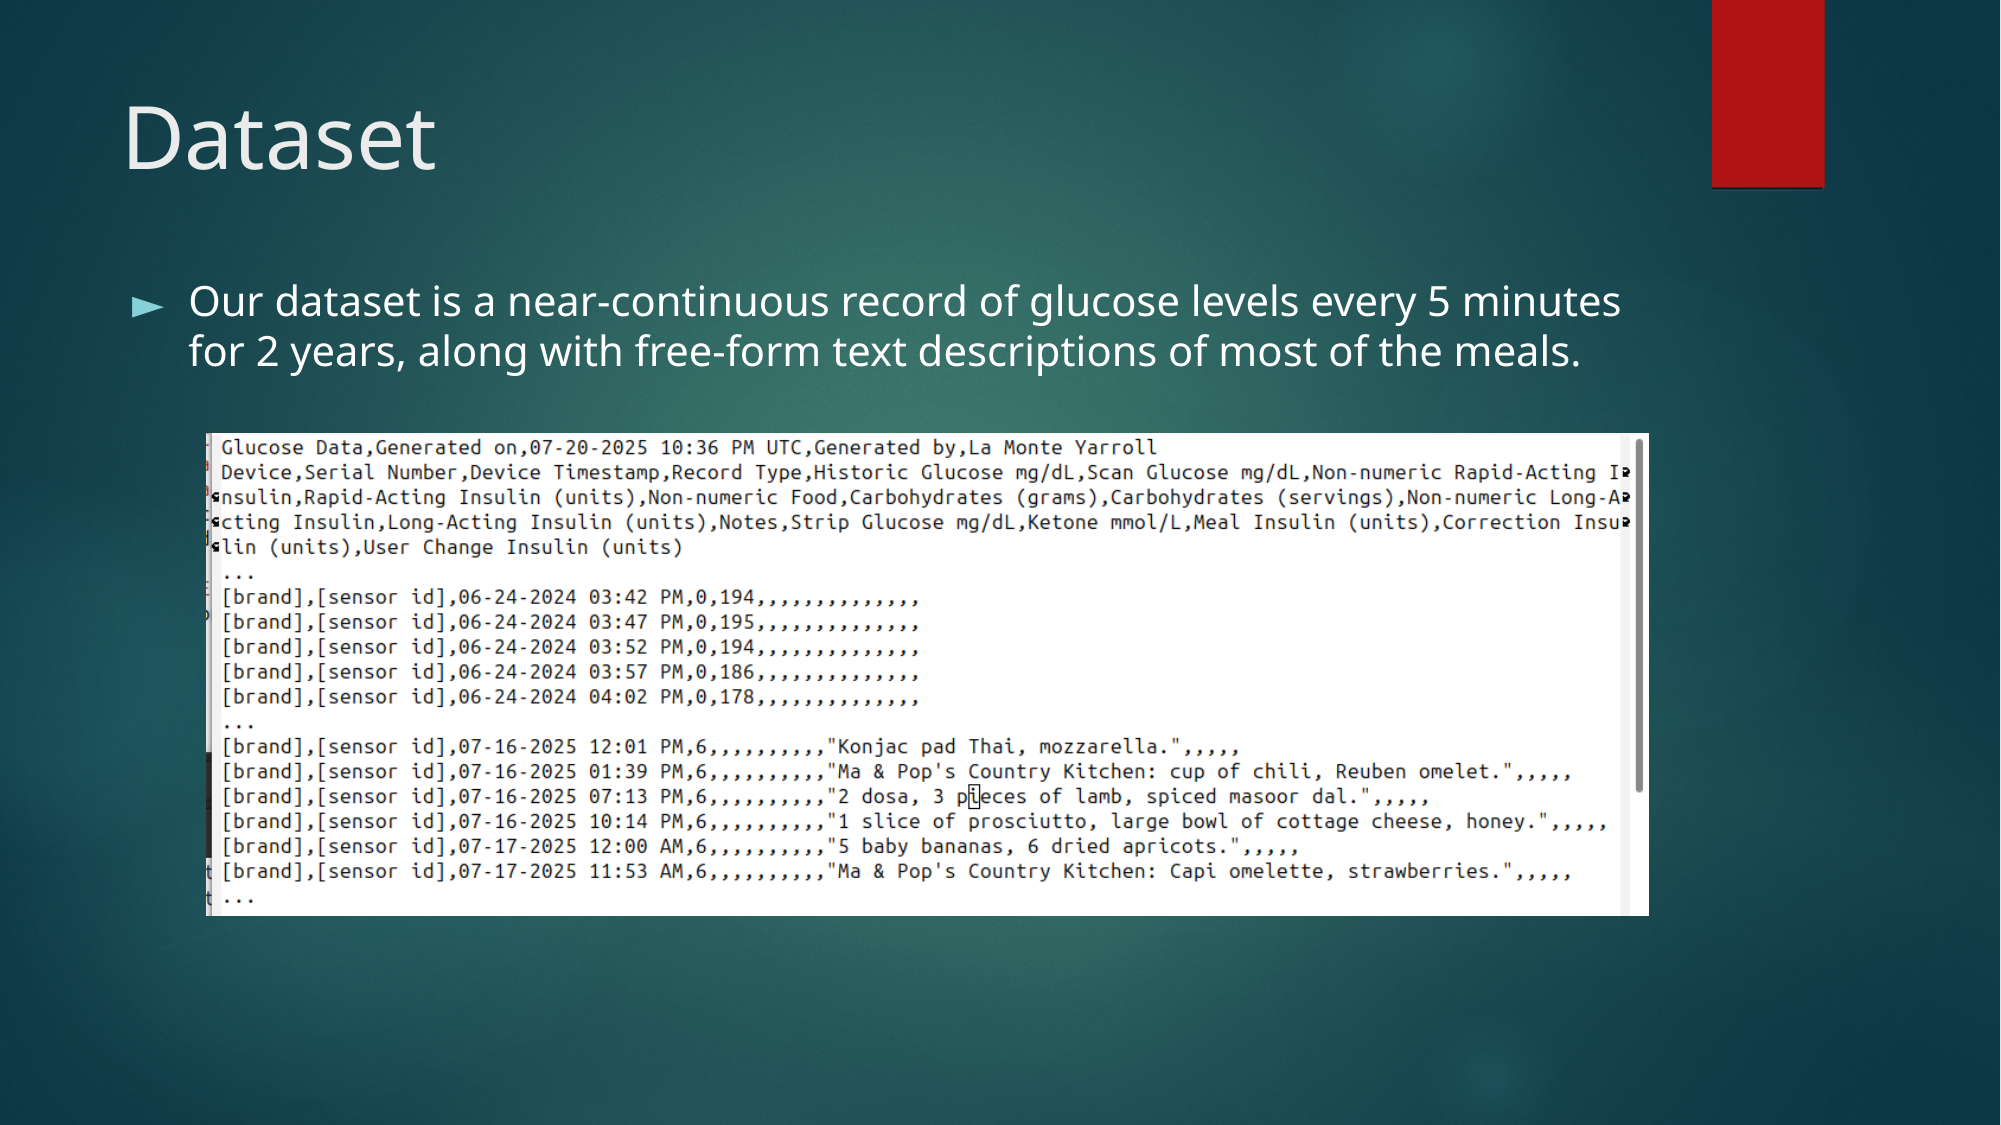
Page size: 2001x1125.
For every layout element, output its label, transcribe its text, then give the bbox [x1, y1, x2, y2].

title Dataset [106, 74, 1649, 304]
list Our dataset is a near-continuous record of glucose levels every 5 minutes for 2 years, along with free-form text descriptions of most of the meals. [117, 267, 1649, 1025]
picture [0, 0, 2001, 1125]
